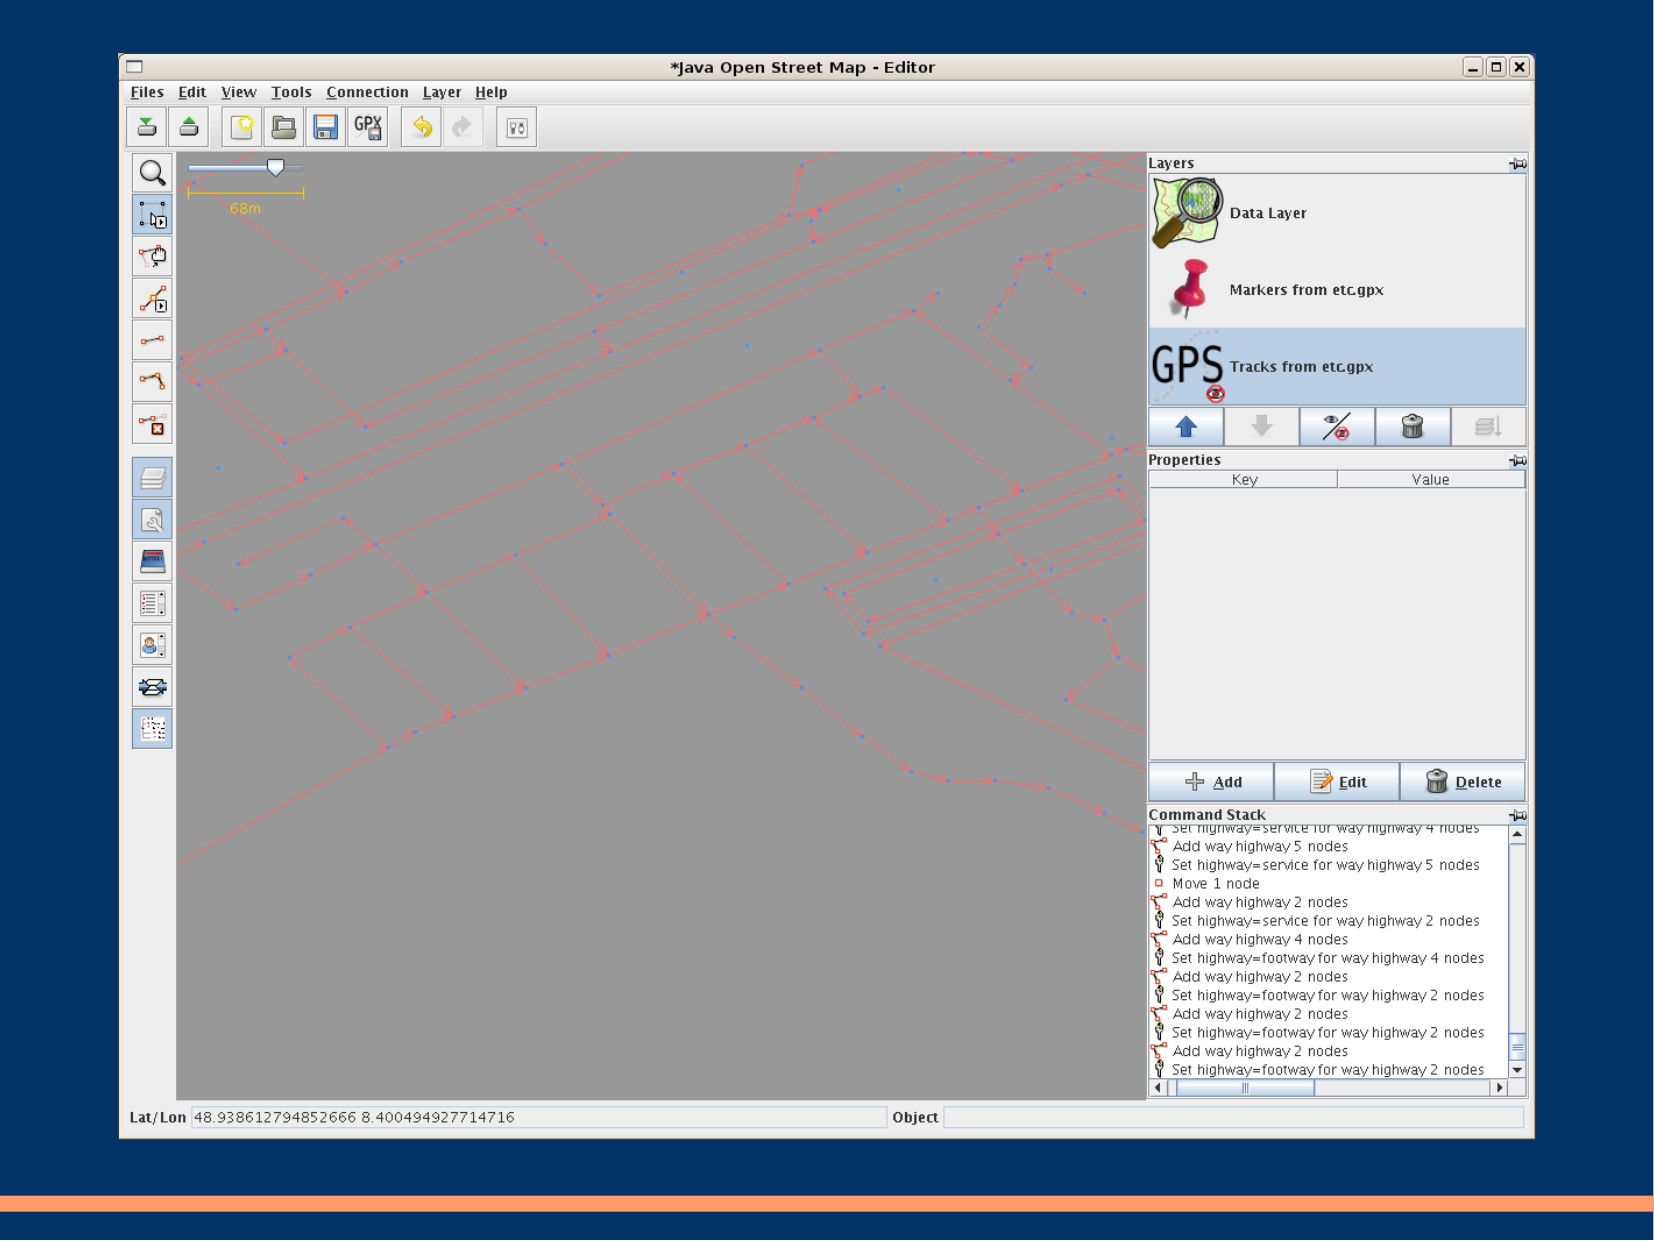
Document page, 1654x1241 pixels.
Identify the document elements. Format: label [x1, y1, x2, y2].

picture [118, 53, 1536, 1140]
